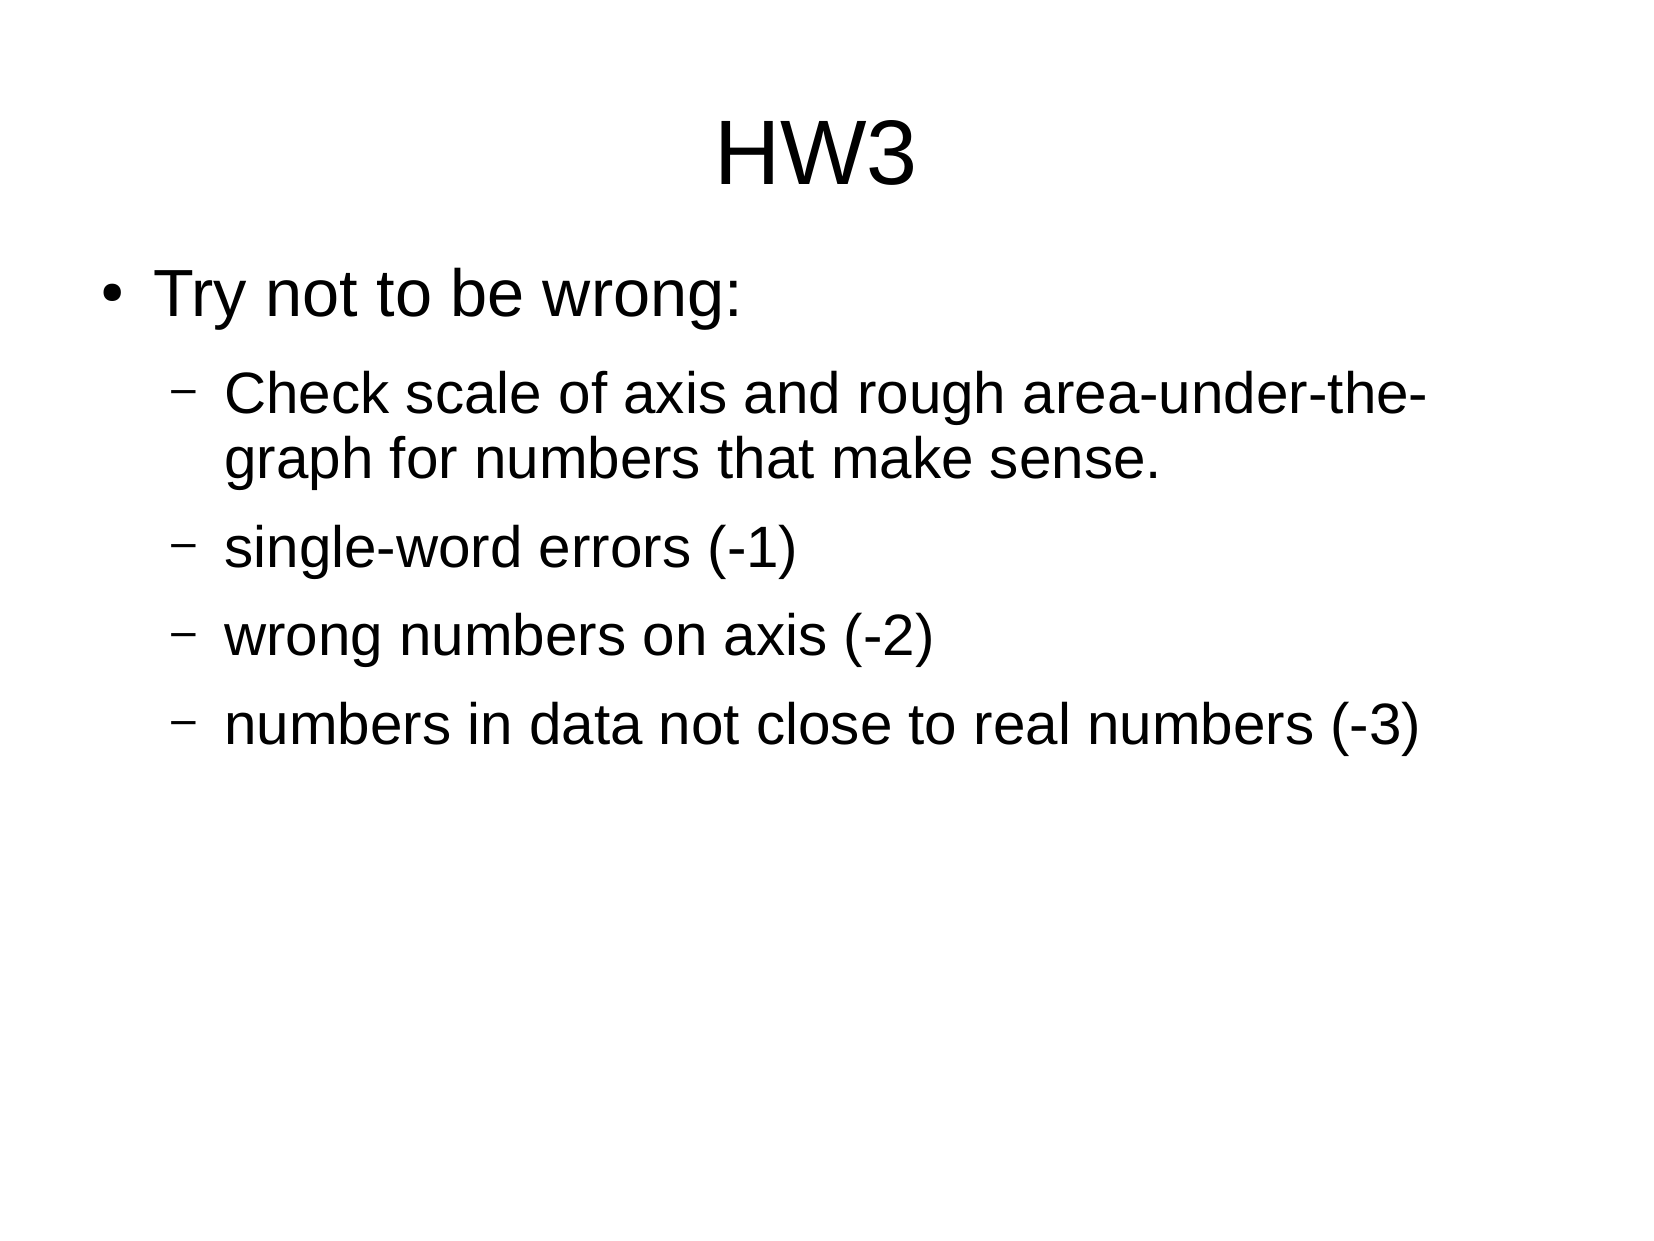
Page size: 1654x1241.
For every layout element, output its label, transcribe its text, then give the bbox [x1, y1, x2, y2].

title HW3 [82, 49, 1571, 256]
list Try not to be wrong: Check scale of axis and rough area-under-the-graph for numbers that make sense. single-word errors (-1) wrong numbers on axis (-2) numbers in data not close to real numbers (-3) [82, 256, 1571, 1075]
